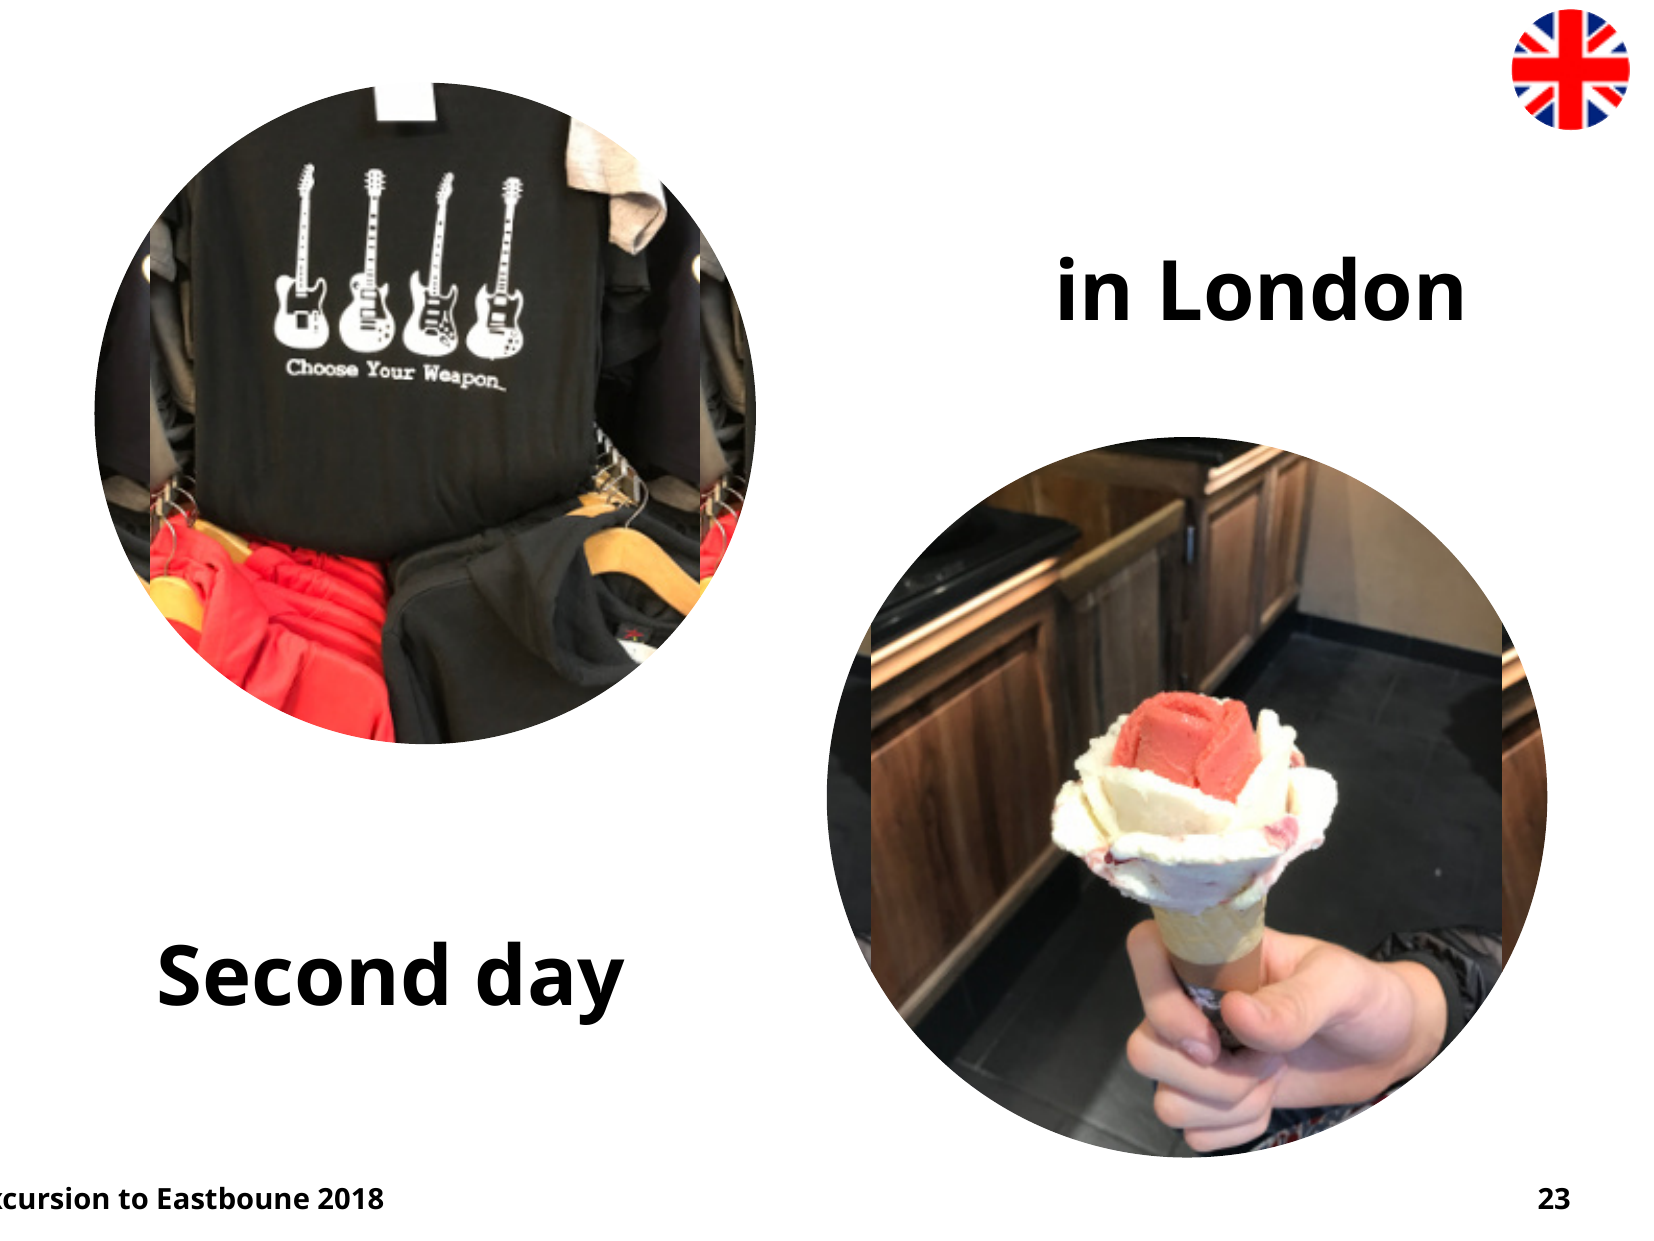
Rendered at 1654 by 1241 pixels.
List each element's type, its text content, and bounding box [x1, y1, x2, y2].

text_box [94, 82, 756, 745]
text_box [826, 437, 1548, 1158]
text_box Second day [141, 908, 792, 1028]
picture [1511, 9, 1630, 131]
text_box in London [1039, 224, 1654, 344]
